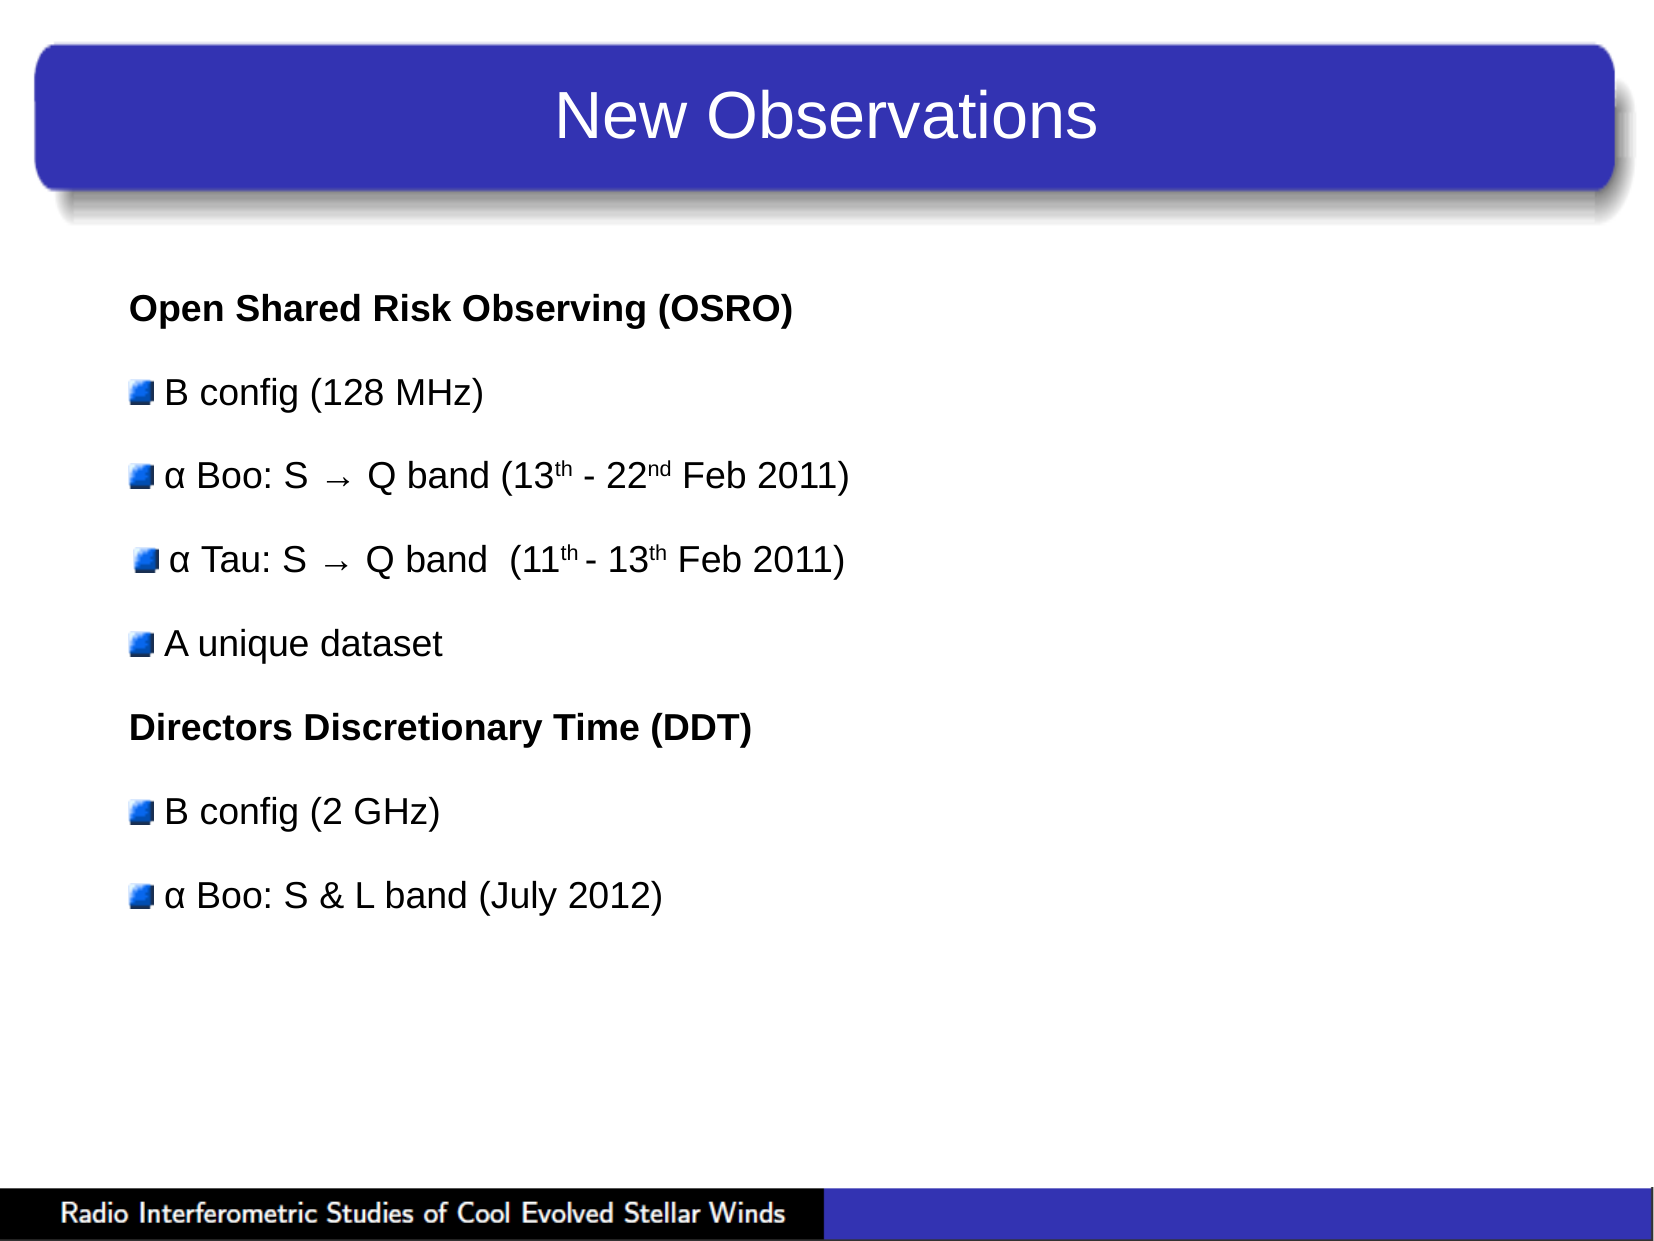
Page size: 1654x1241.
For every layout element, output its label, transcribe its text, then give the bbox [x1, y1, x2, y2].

text_box New Observations [59, 70, 1595, 189]
picture [0, 1187, 1654, 1241]
picture [23, 29, 1648, 237]
text_box Open Shared Risk Observing (OSRO) B config (128 MHz) α Boo: S → Q band (13th - 22nd Feb 2011) α Tau: S → Q band (11th - 13th Feb 2011) A unique dataset Directors Discretionary Time (DDT) B config (2 GHz) α Boo: S & L band (July 2012) [114, 279, 1065, 970]
